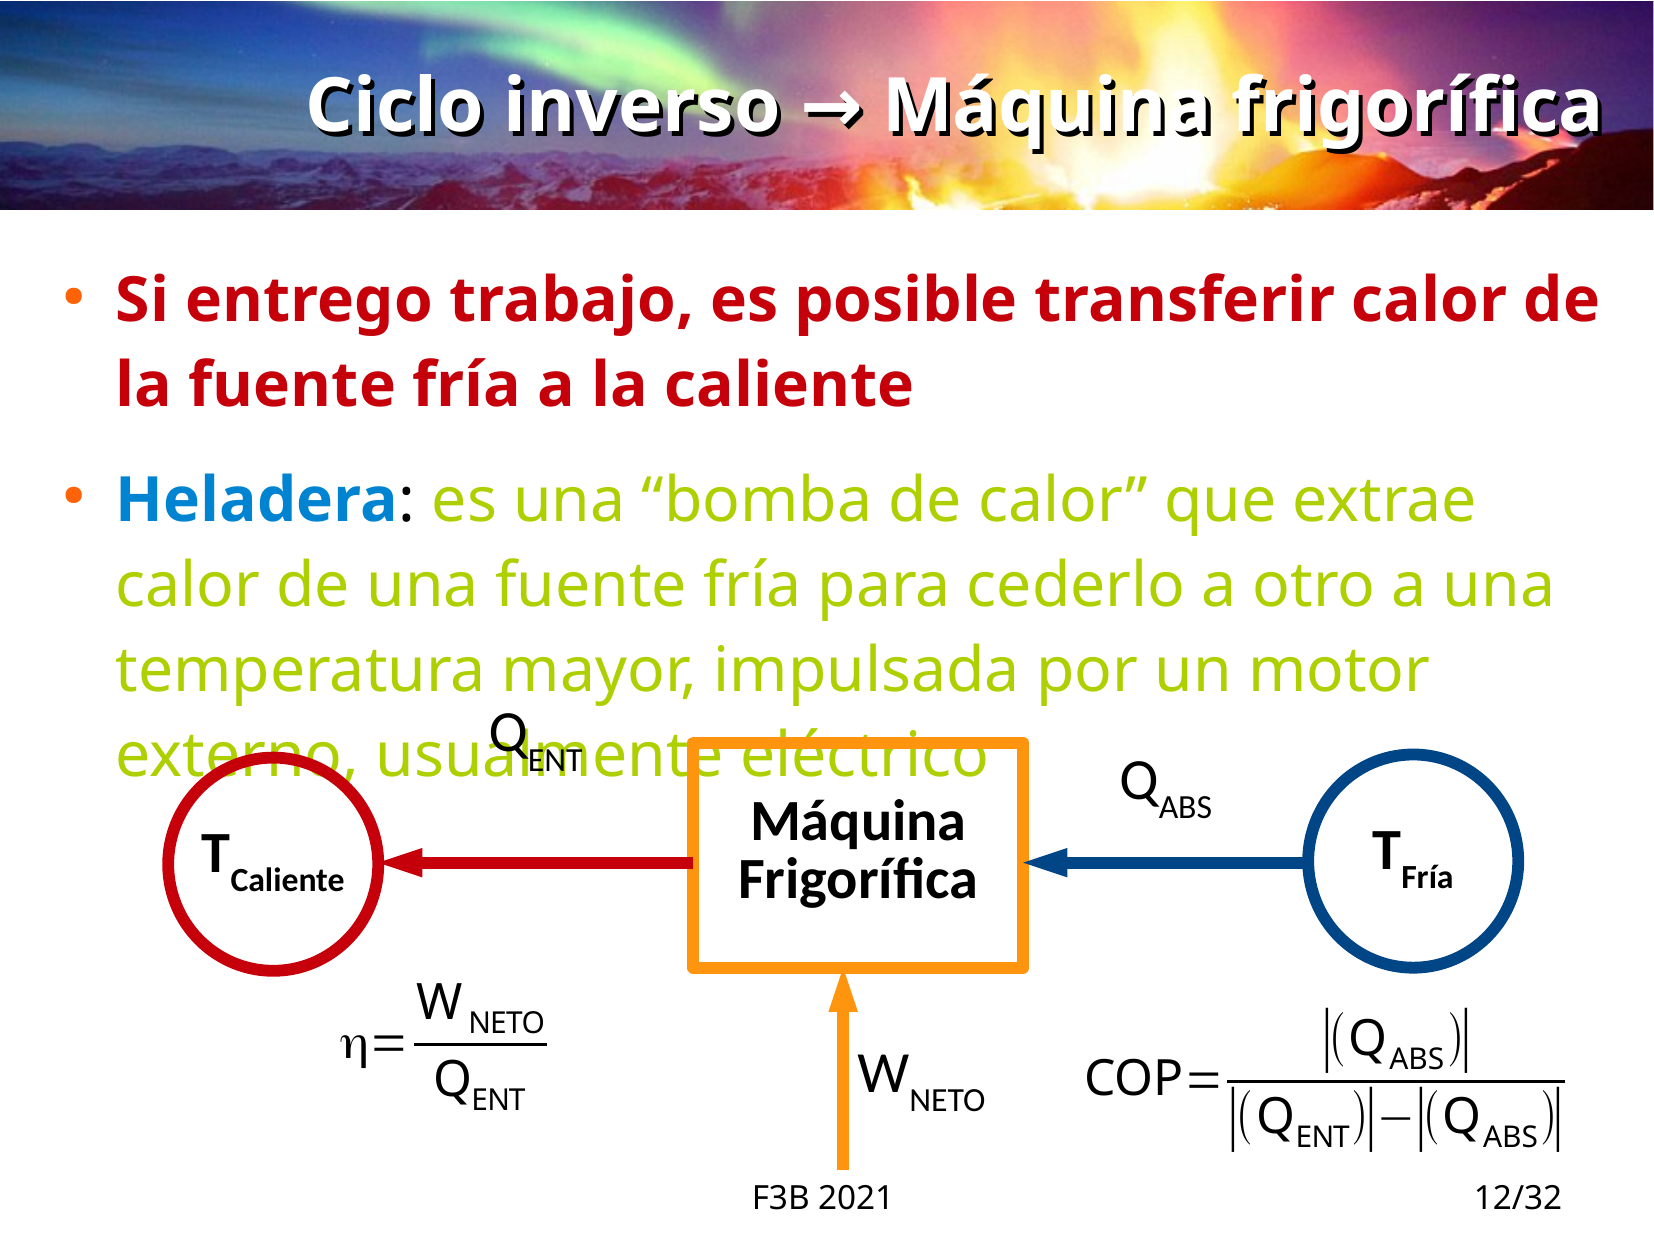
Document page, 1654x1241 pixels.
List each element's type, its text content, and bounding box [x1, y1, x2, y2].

text_box TFría [1308, 754, 1519, 968]
list Si entrego trabajo, es posible transferir calor de la fuente fría a la caliente Heladera: es una “bomba de calor” que extrae calor de una fuente fría para cederlo a otro a una temperatura mayor, impulsada por un motor externo, usualmente eléctrico [45, 255, 1606, 1156]
picture [0, 1, 1654, 210]
text_box TCaliente [168, 757, 379, 971]
chart [1078, 1006, 1576, 1156]
text_box WNETO [837, 1041, 1006, 1141]
text_box Máquina Frigorífica [693, 742, 1024, 968]
title Ciclo inverso → Máquina frigorífica [45, 15, 1606, 191]
chart [332, 970, 556, 1119]
